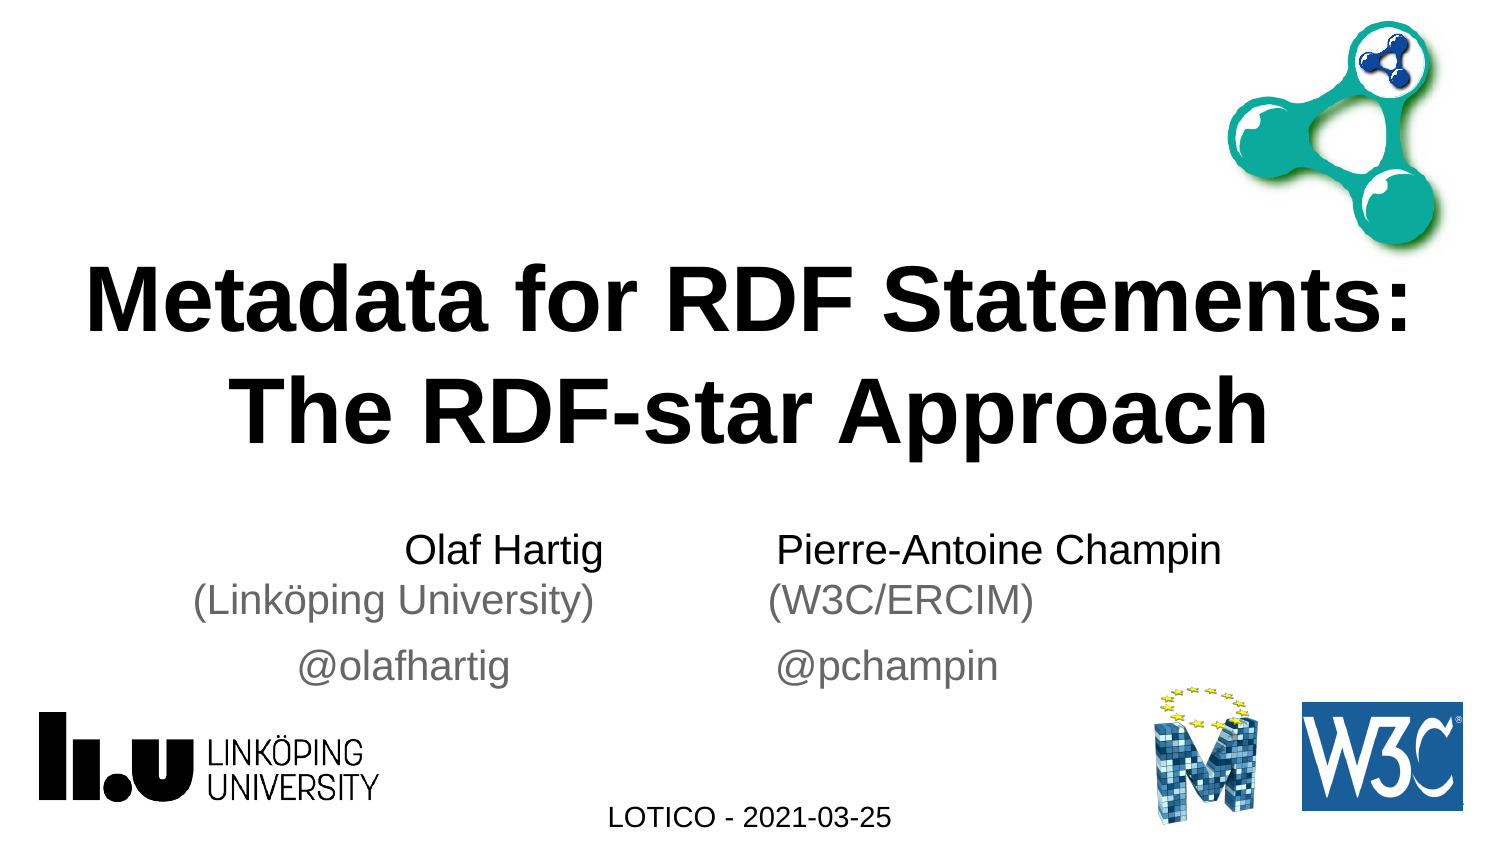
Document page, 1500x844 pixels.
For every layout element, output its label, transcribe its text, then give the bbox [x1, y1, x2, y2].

picture [39, 712, 379, 802]
slide_number <number> [1389, 764, 1480, 830]
picture [1302, 702, 1463, 811]
subtitle Olaf Hartig Pierre-Antoine Champin (Linköping University) (W3C/ERCIM) @olafhartig @pchampin [51, 507, 1449, 704]
picture [1214, 16, 1463, 265]
picture [1142, 683, 1267, 830]
title Metadata for RDF Statements: The RDF-star Approach [51, 160, 1449, 477]
text_box LOTICO - 2021-03-25 [154, 782, 1346, 844]
